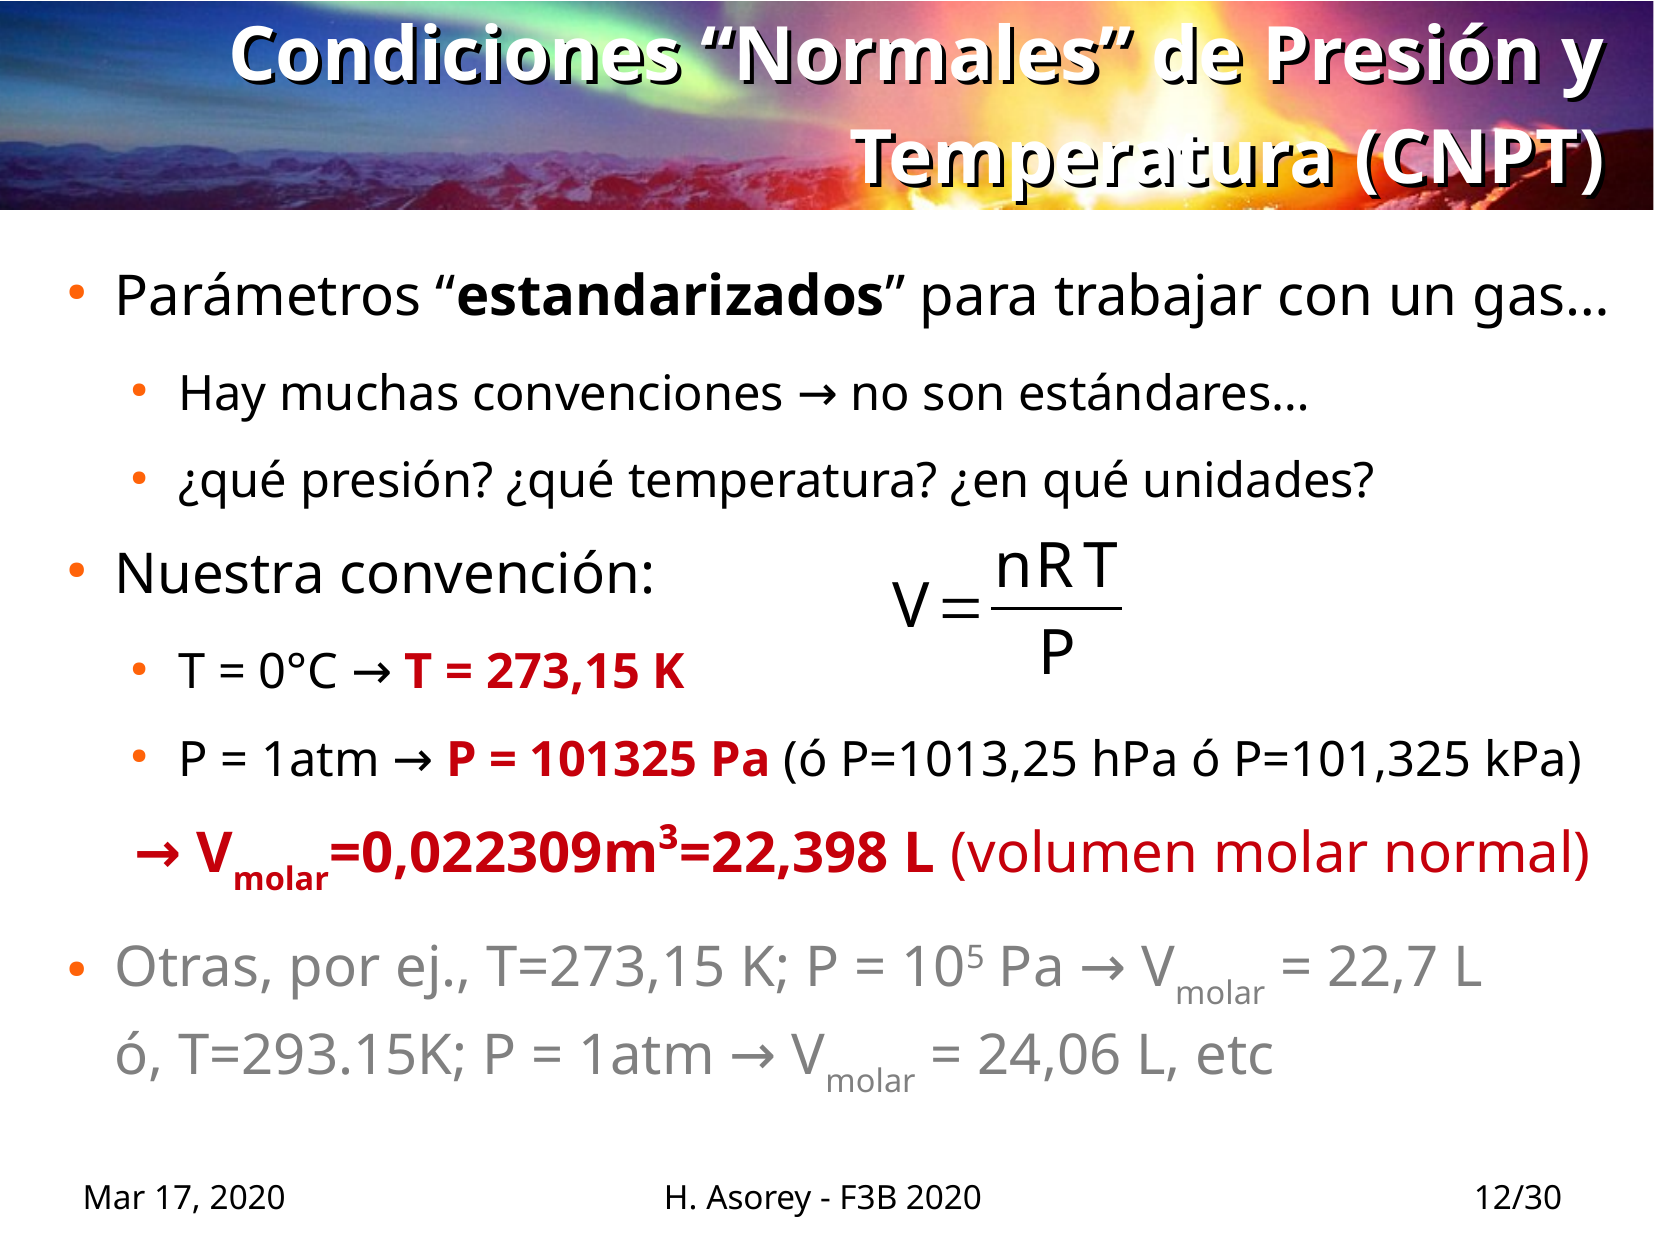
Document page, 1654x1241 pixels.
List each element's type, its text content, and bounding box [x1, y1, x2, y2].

chart [883, 528, 1131, 690]
picture [0, 1, 1654, 210]
list Parámetros “estandarizados” para trabajar con un gas… Hay muchas convenciones → no son estándares… ¿qué presión? ¿qué temperatura? ¿en qué unidades? Nuestra convención: T = 0°C → T = 273,15 K P = 1atm → P = 101325 Pa (ó P=1013,25 hPa ó P=101,325 kPa) → Vmolar=0,022309m³=22,398 L (volumen molar normal) Otras, por ej., T=273,15 K; P = 105 Pa → Vmolar = 22,7 L ó, T=293.15K; P = 1atm → Vmolar = 24,06 L, etc [50, 255, 1611, 1156]
title Condiciones “Normales” de Presión y Temperatura (CNPT) [45, 11, 1606, 195]
